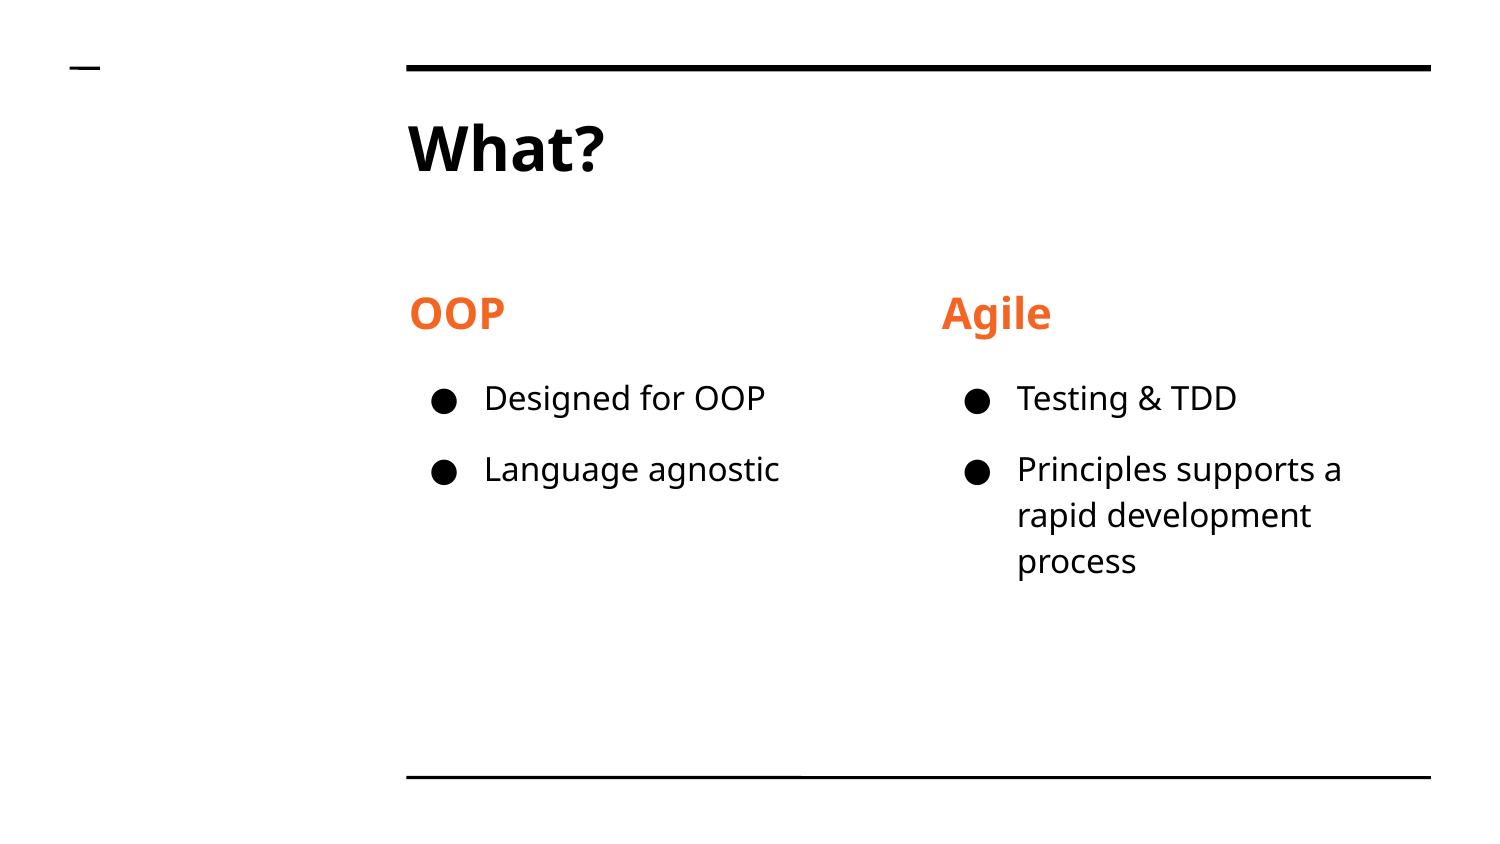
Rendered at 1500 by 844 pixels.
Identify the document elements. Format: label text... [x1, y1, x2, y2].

list Agile Testing & TDD Principles supports a rapid development process [926, 262, 1431, 756]
title What? [393, 94, 1431, 199]
list OOP Designed for OOP Language agnostic [393, 262, 898, 756]
